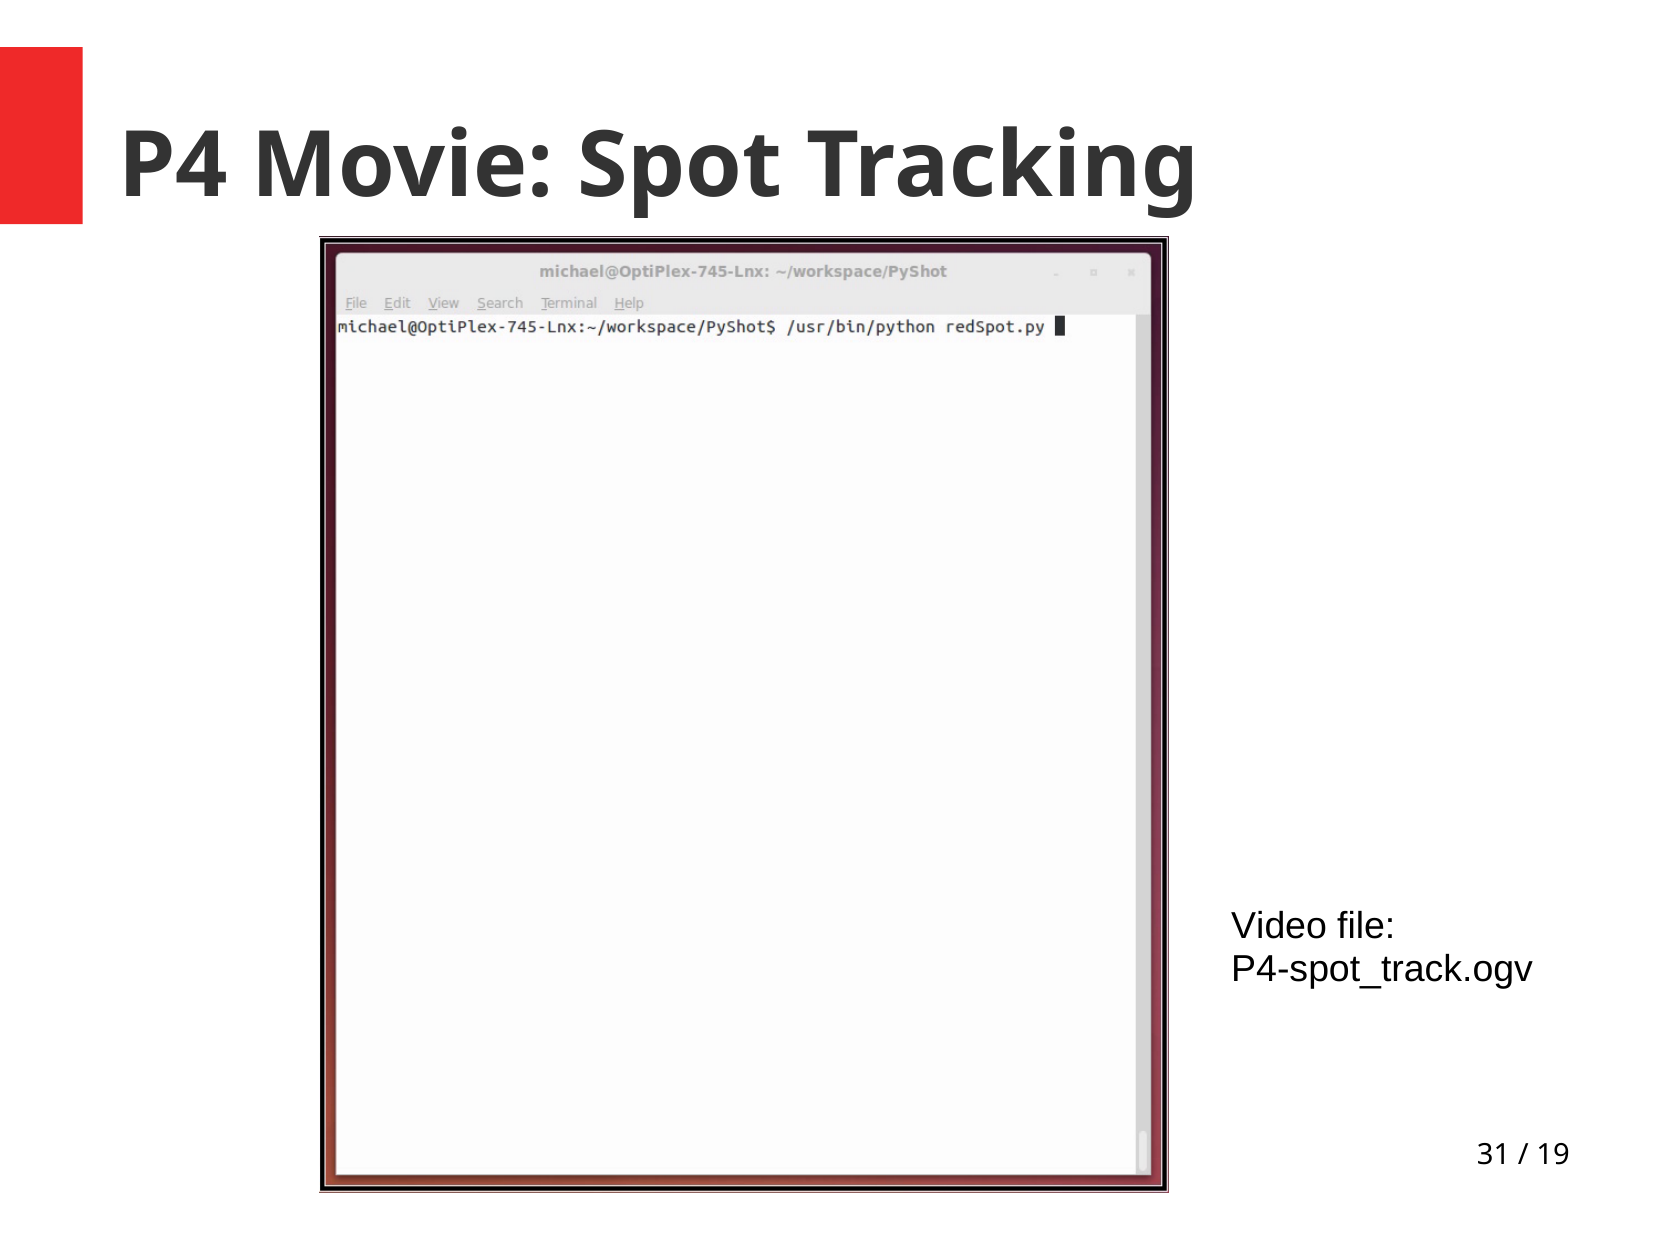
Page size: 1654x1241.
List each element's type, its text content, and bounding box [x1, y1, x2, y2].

text_box Video file: P4-spot_track.ogv [1216, 897, 1654, 1043]
text_box [318, 236, 1170, 1193]
title P4 Movie: Spot Tracking [118, 49, 1571, 256]
